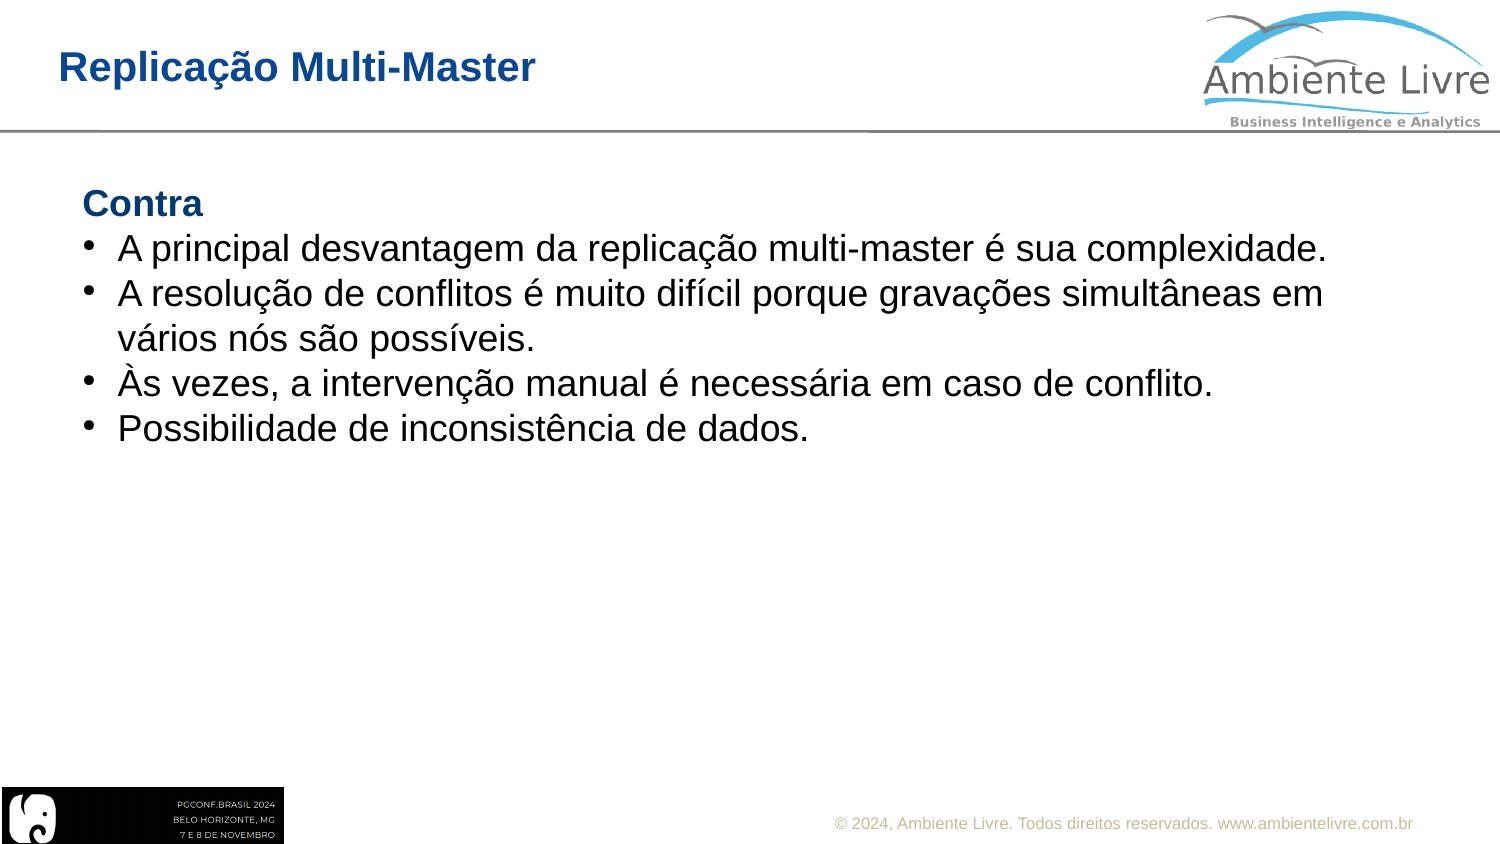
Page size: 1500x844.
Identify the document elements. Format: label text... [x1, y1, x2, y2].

title Replicação Multi-Master [43, 8, 1127, 129]
picture [2, 787, 284, 844]
text_box Contra A principal desvantagem da replicação multi-master é sua complexidade. A resolução de conflitos é muito difícil porque gravações simultâneas em vários nós são possíveis. Às vezes, a intervenção manual é necessária em caso de conflito. Possibilidade de inconsistência de dados. [67, 171, 1382, 457]
picture [1203, 11, 1489, 129]
